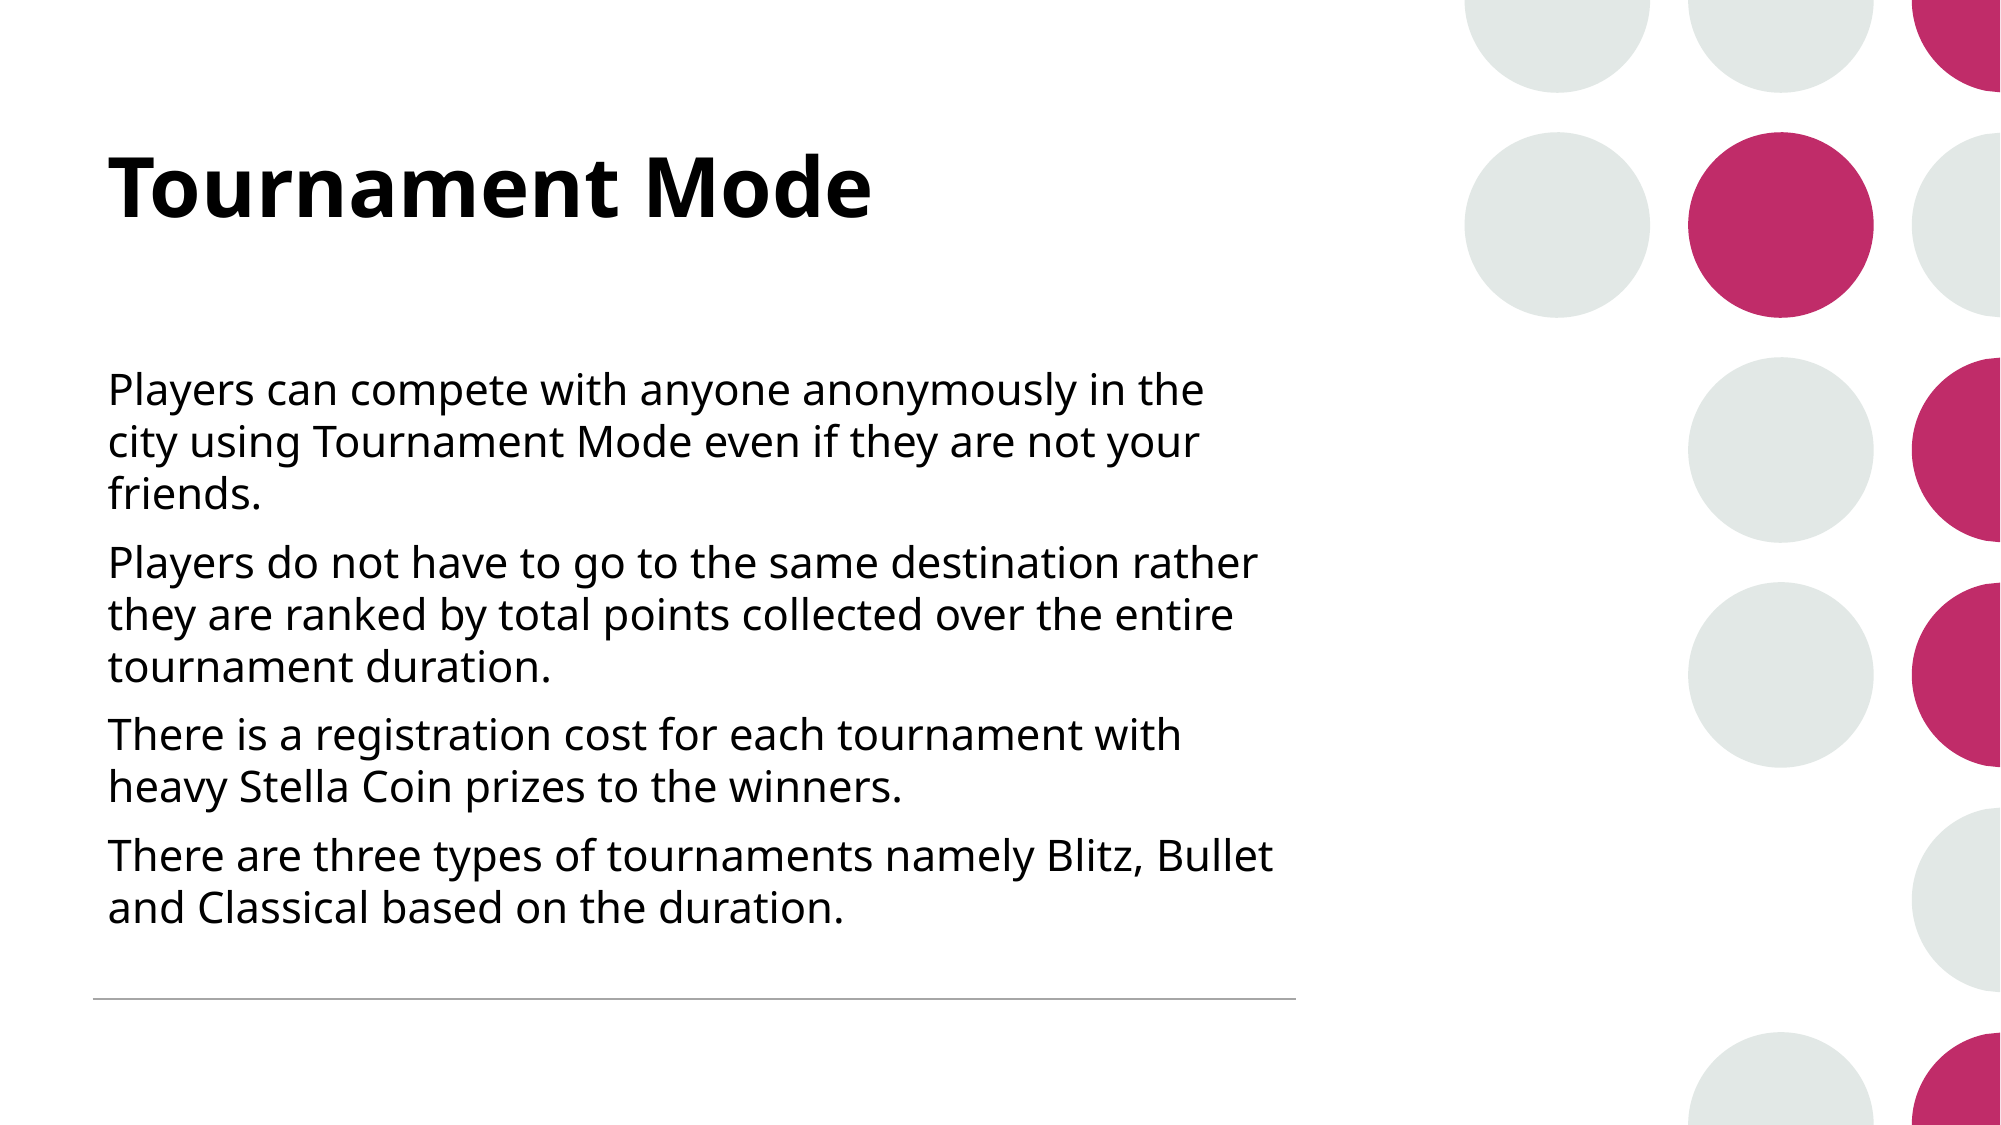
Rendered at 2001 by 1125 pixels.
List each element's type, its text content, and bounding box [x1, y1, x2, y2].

list Players can compete with anyone anonymously in the city using Tournament Mode even if they are not your friends. Players do not have to go to the same destination rather they are ranked by total points collected over the entire tournament duration. There is a registration cost for each tournament with heavy Stella Coin prizes to the winners. There are three types of tournaments namely Blitz, Bullet and Classical based on the duration. [92, 354, 1297, 946]
title Tournament Mode [92, 126, 1297, 335]
